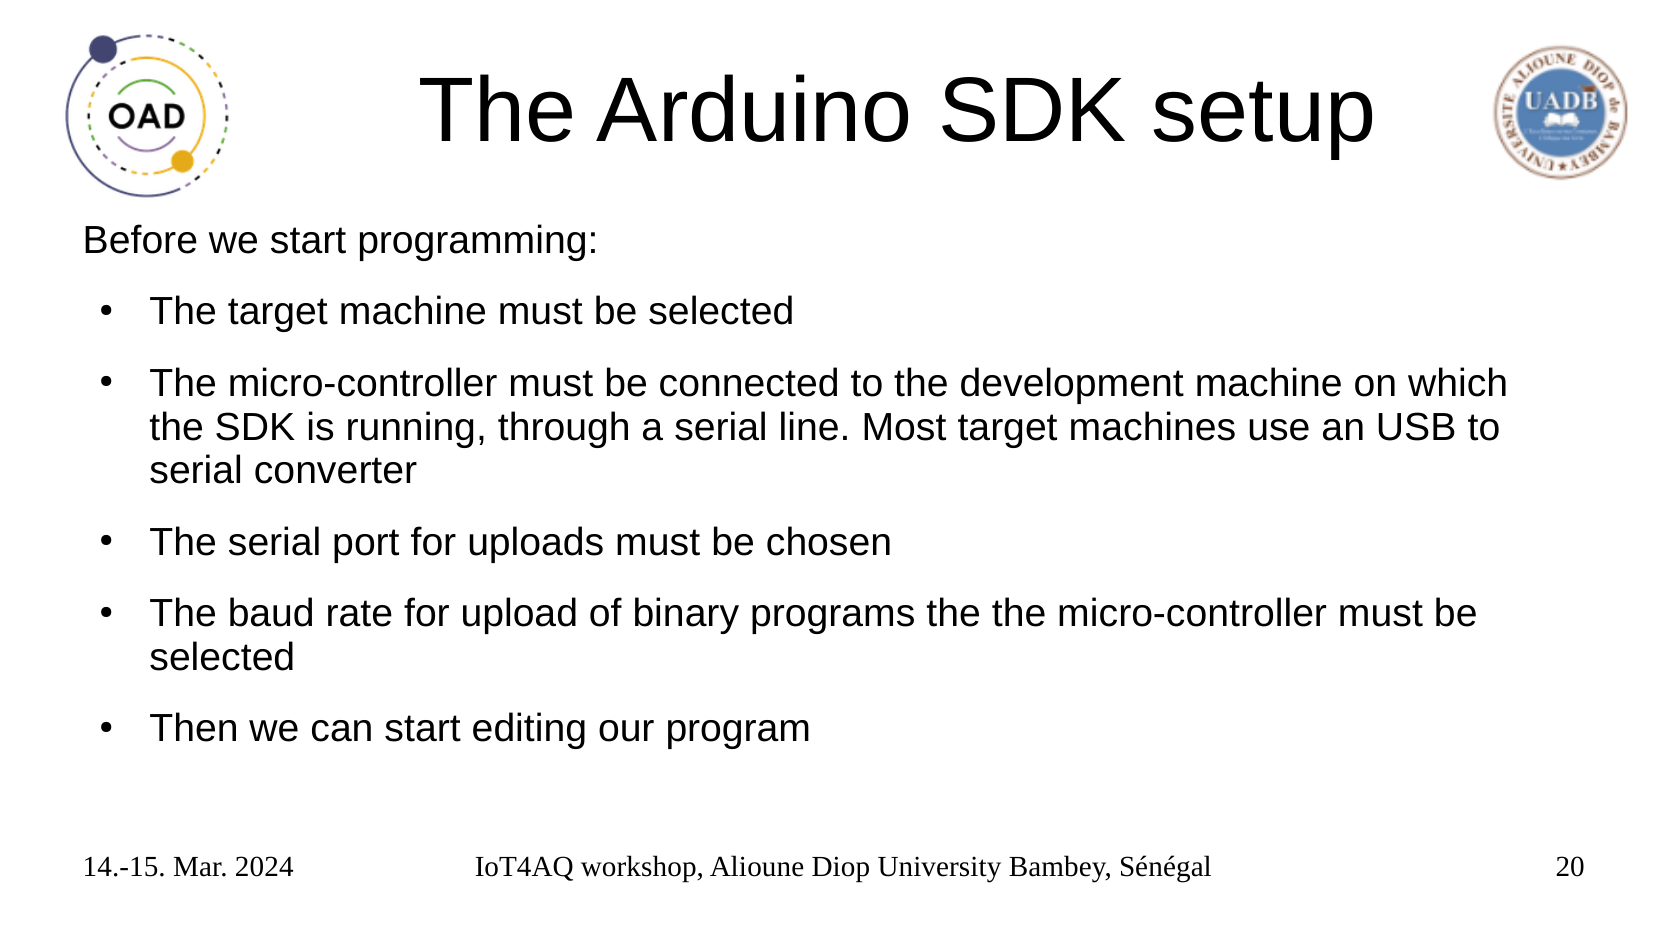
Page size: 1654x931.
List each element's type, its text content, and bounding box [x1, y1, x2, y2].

list Before we start programming: The target machine must be selected The micro-controller must be connected to the development machine on which the SDK is running, through a serial line. Most target machines use an USB to serial converter The serial port for uploads must be chosen The baud rate for upload of binary programs the the micro-controller must be selected Then we can start editing our program [82, 217, 1571, 757]
title The Arduino SDK setup [301, 32, 1469, 188]
picture [25, 20, 263, 218]
picture [1482, 37, 1641, 188]
